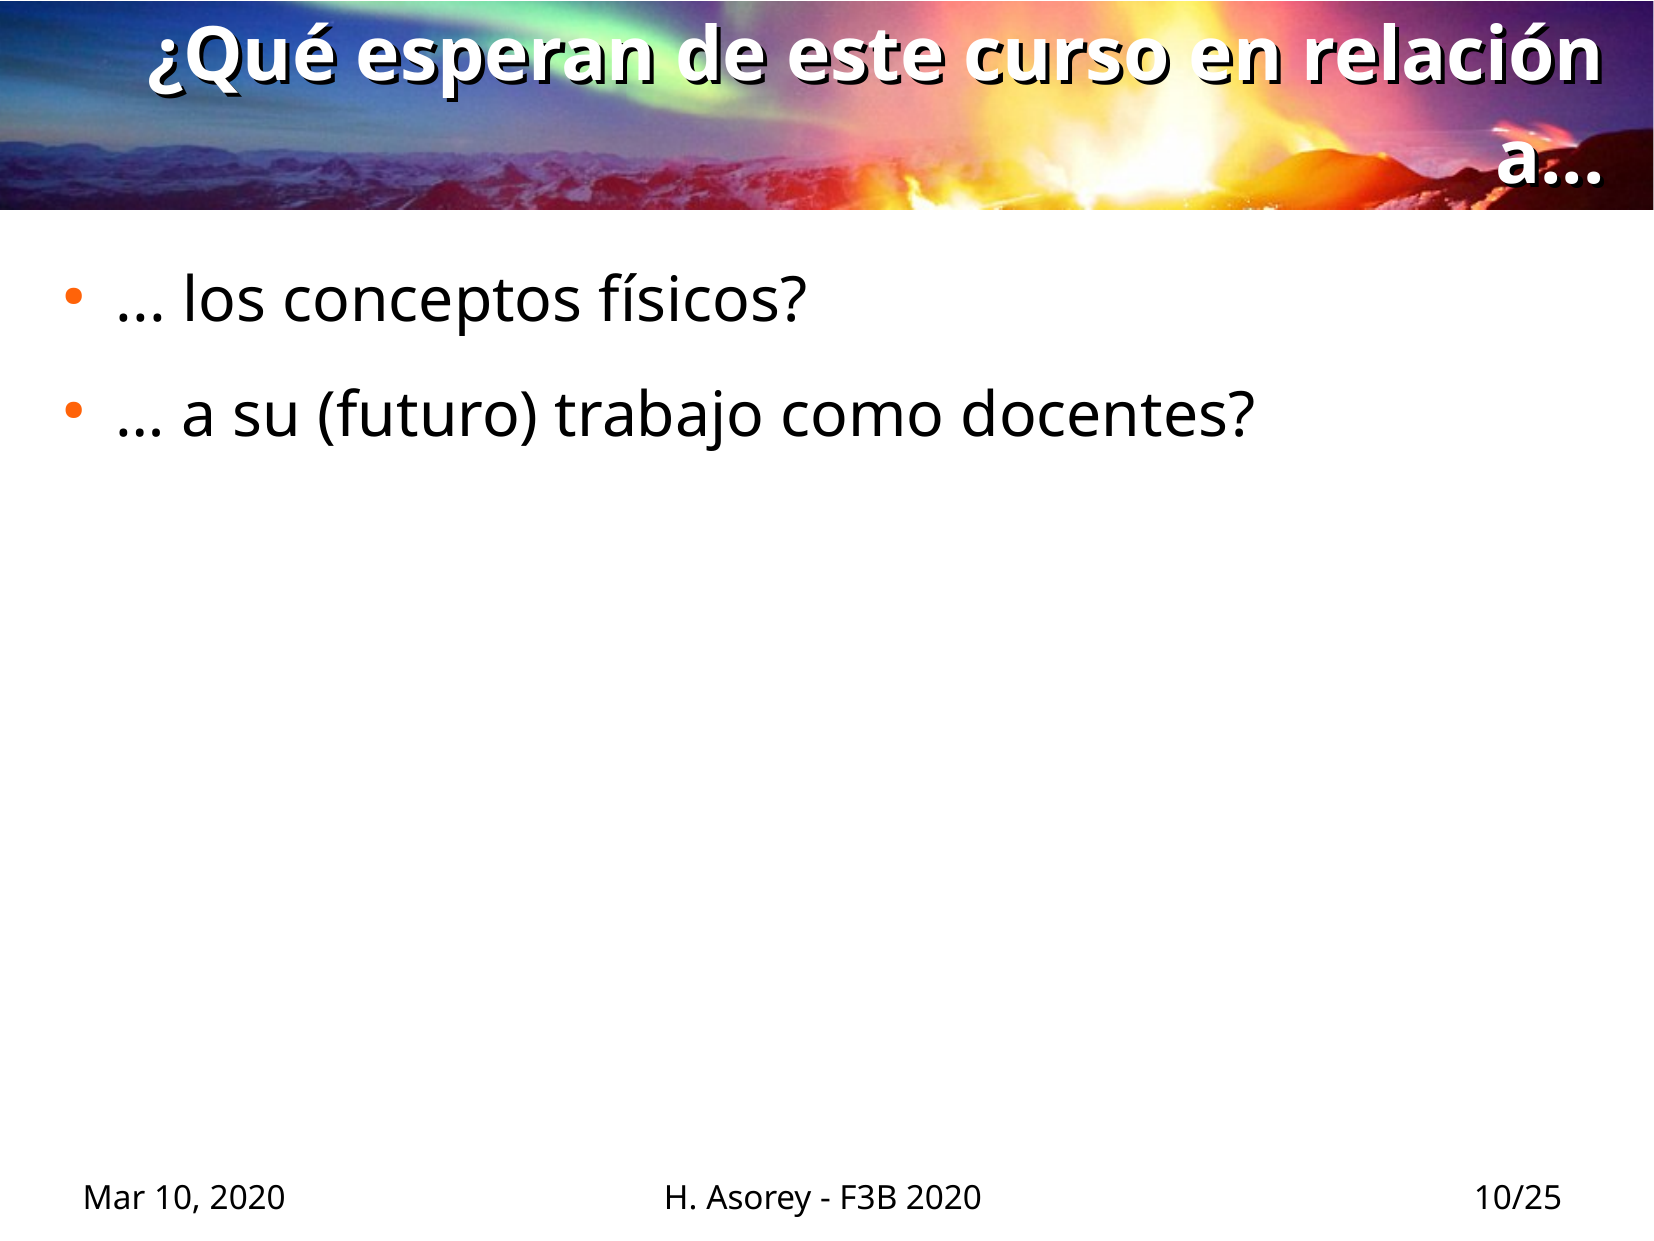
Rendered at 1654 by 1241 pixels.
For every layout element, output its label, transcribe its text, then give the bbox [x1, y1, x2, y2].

picture [0, 1, 1654, 210]
list ... los conceptos físicos? … a su (futuro) trabajo como docentes? [45, 255, 1606, 1156]
title ¿Qué esperan de este curso en relación a... [45, 15, 1606, 191]
